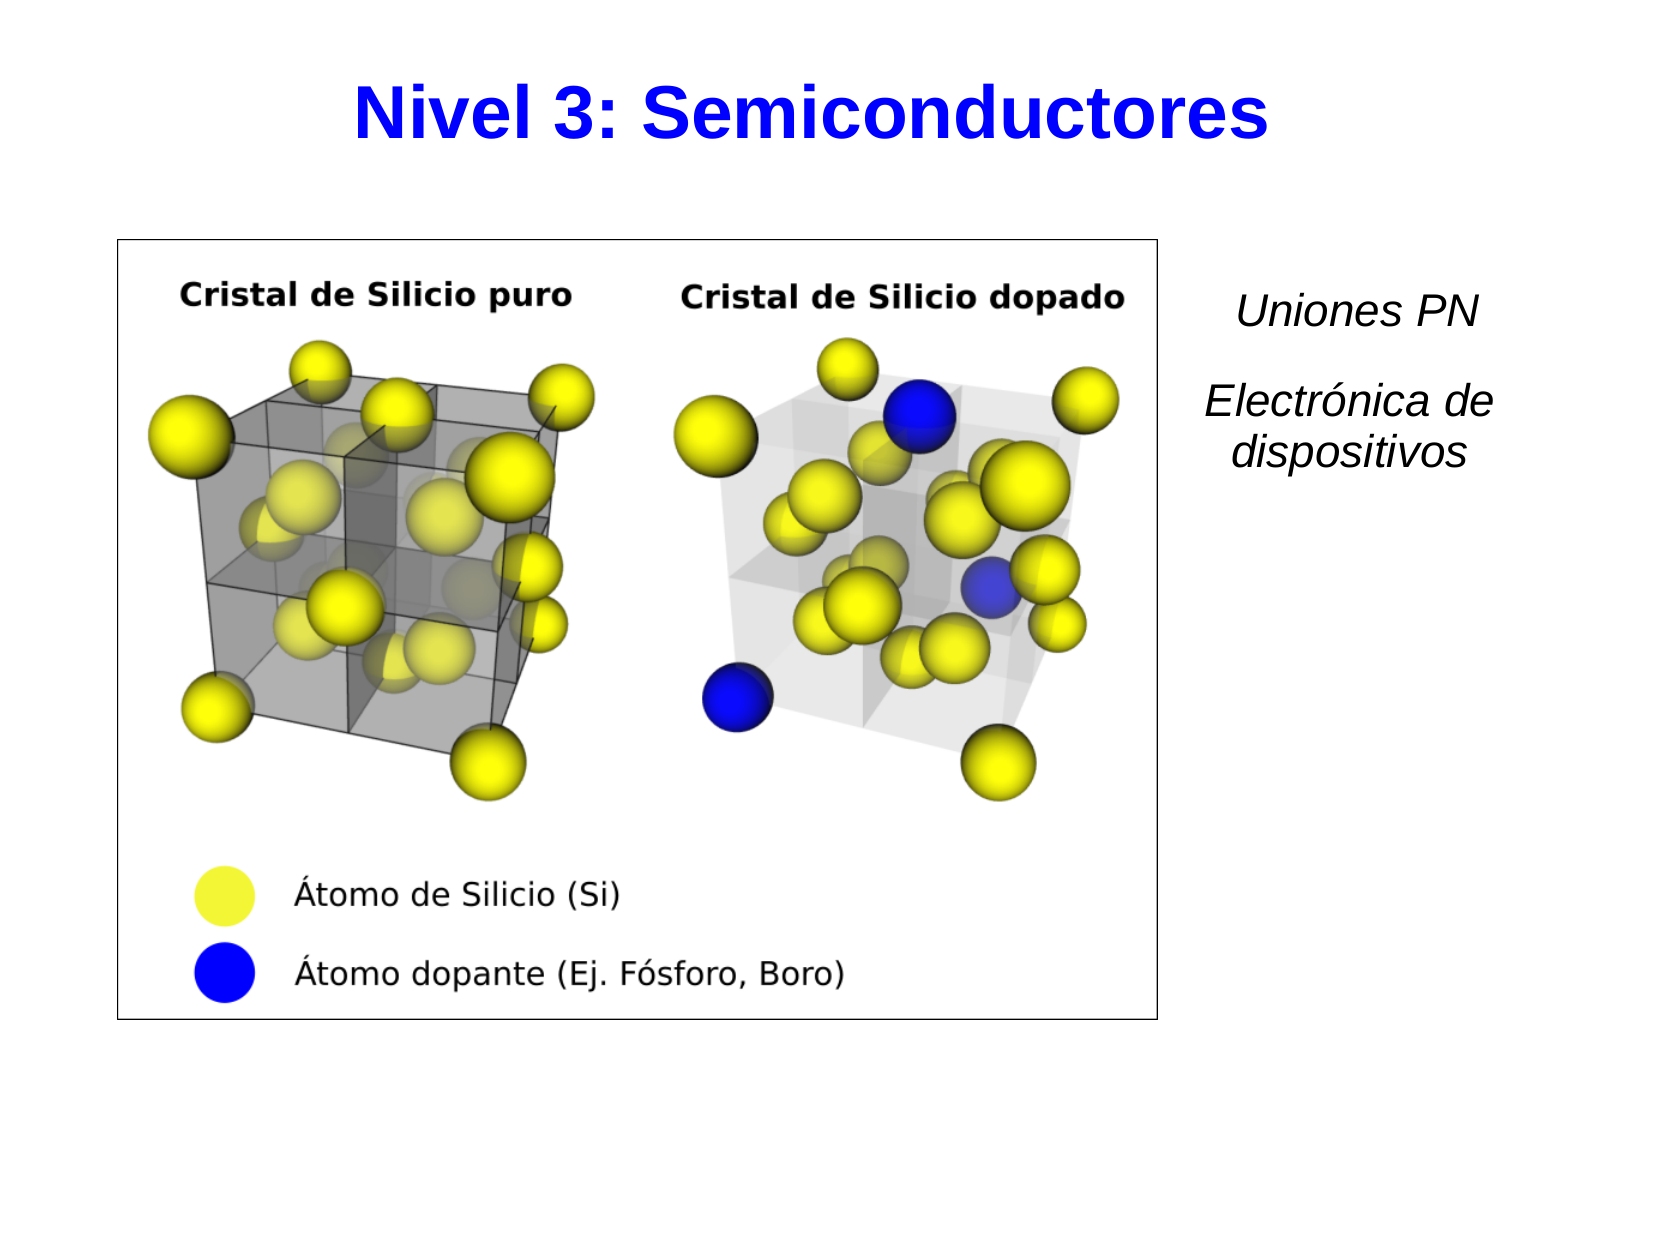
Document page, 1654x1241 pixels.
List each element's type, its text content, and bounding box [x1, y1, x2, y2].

text_box Electrónica de dispositivos [1158, 375, 1561, 478]
text_box Nivel 3: Semiconductores [64, 59, 1561, 166]
picture [117, 239, 1158, 1021]
text_box Uniones PN [1200, 276, 1516, 346]
